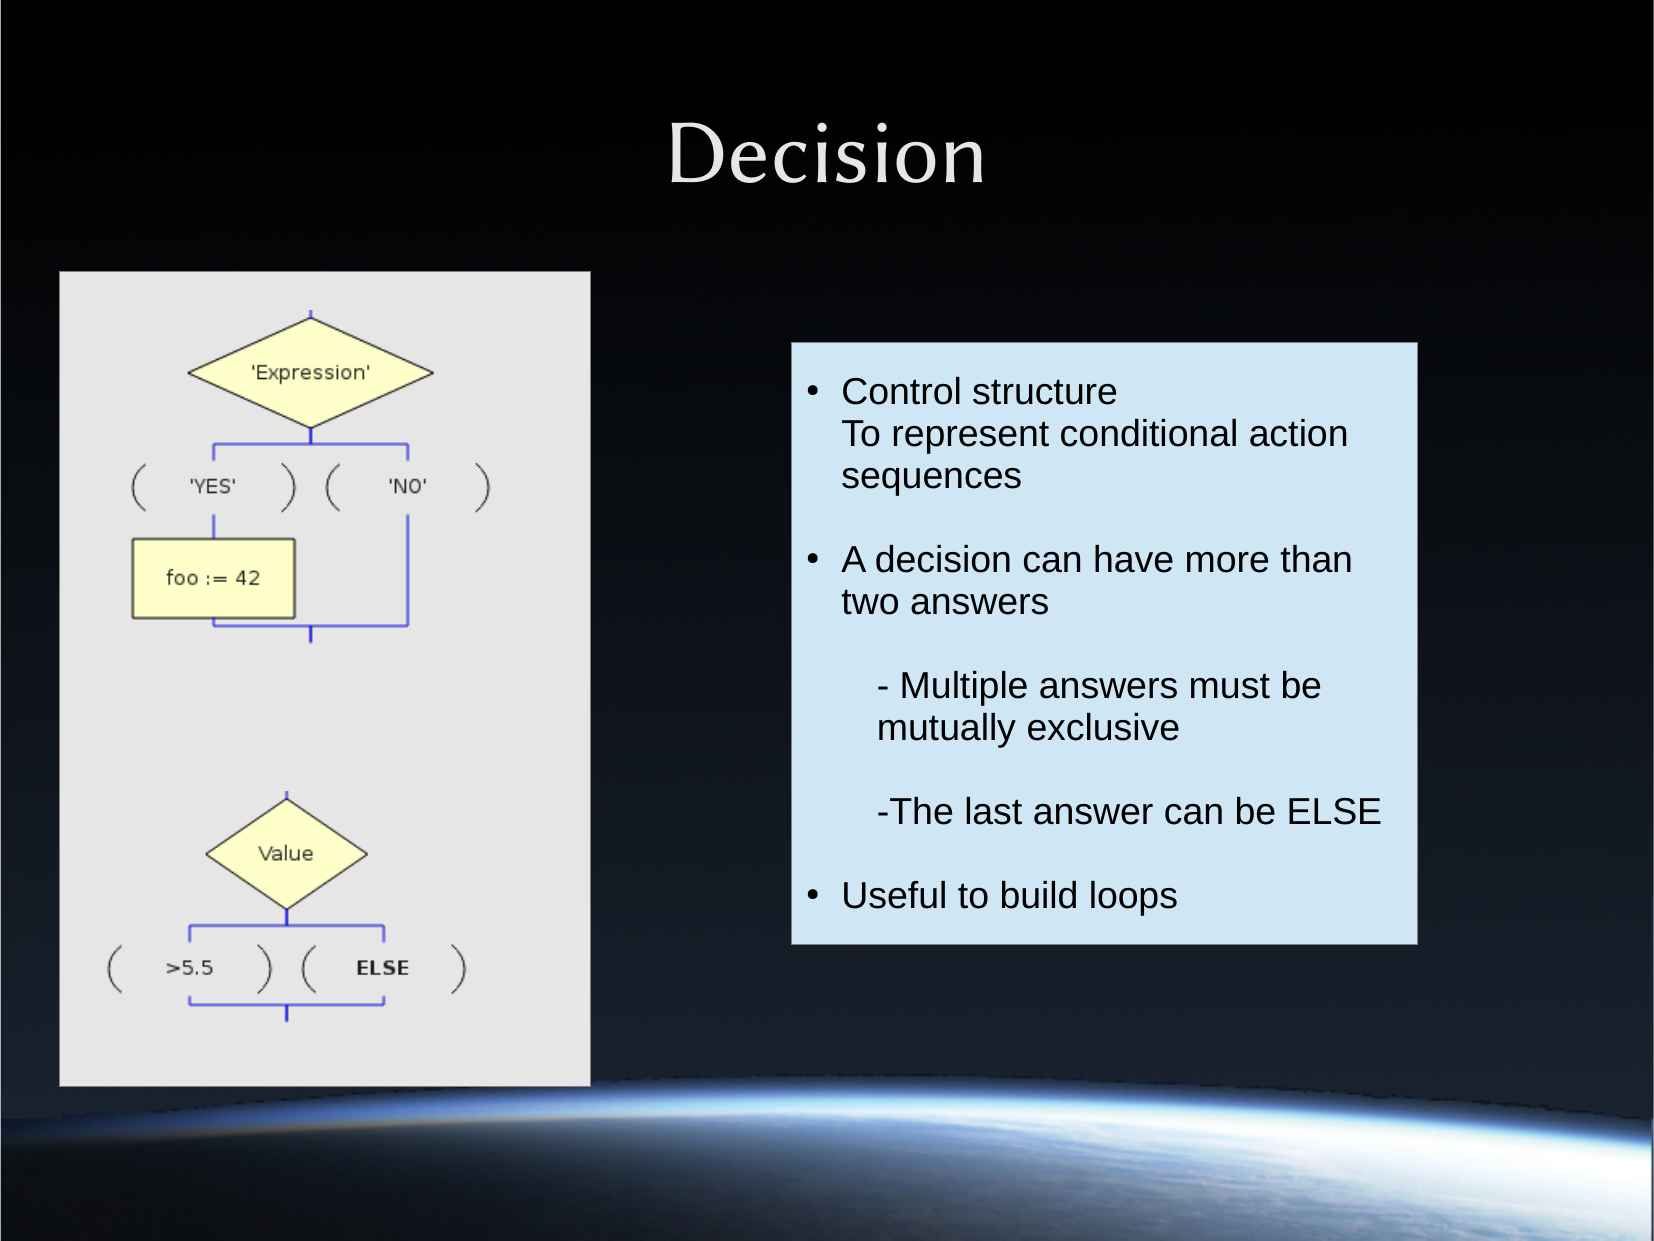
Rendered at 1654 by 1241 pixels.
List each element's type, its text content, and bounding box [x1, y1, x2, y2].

picture [0, 0, 1654, 1241]
text_box [59, 271, 591, 1087]
text_box Control structure To represent conditional action sequences A decision can have more than two answers - Multiple answers must be mutually exclusive -The last answer can be ELSE Useful to build loops [791, 342, 1418, 945]
title Decision [82, 49, 1571, 257]
